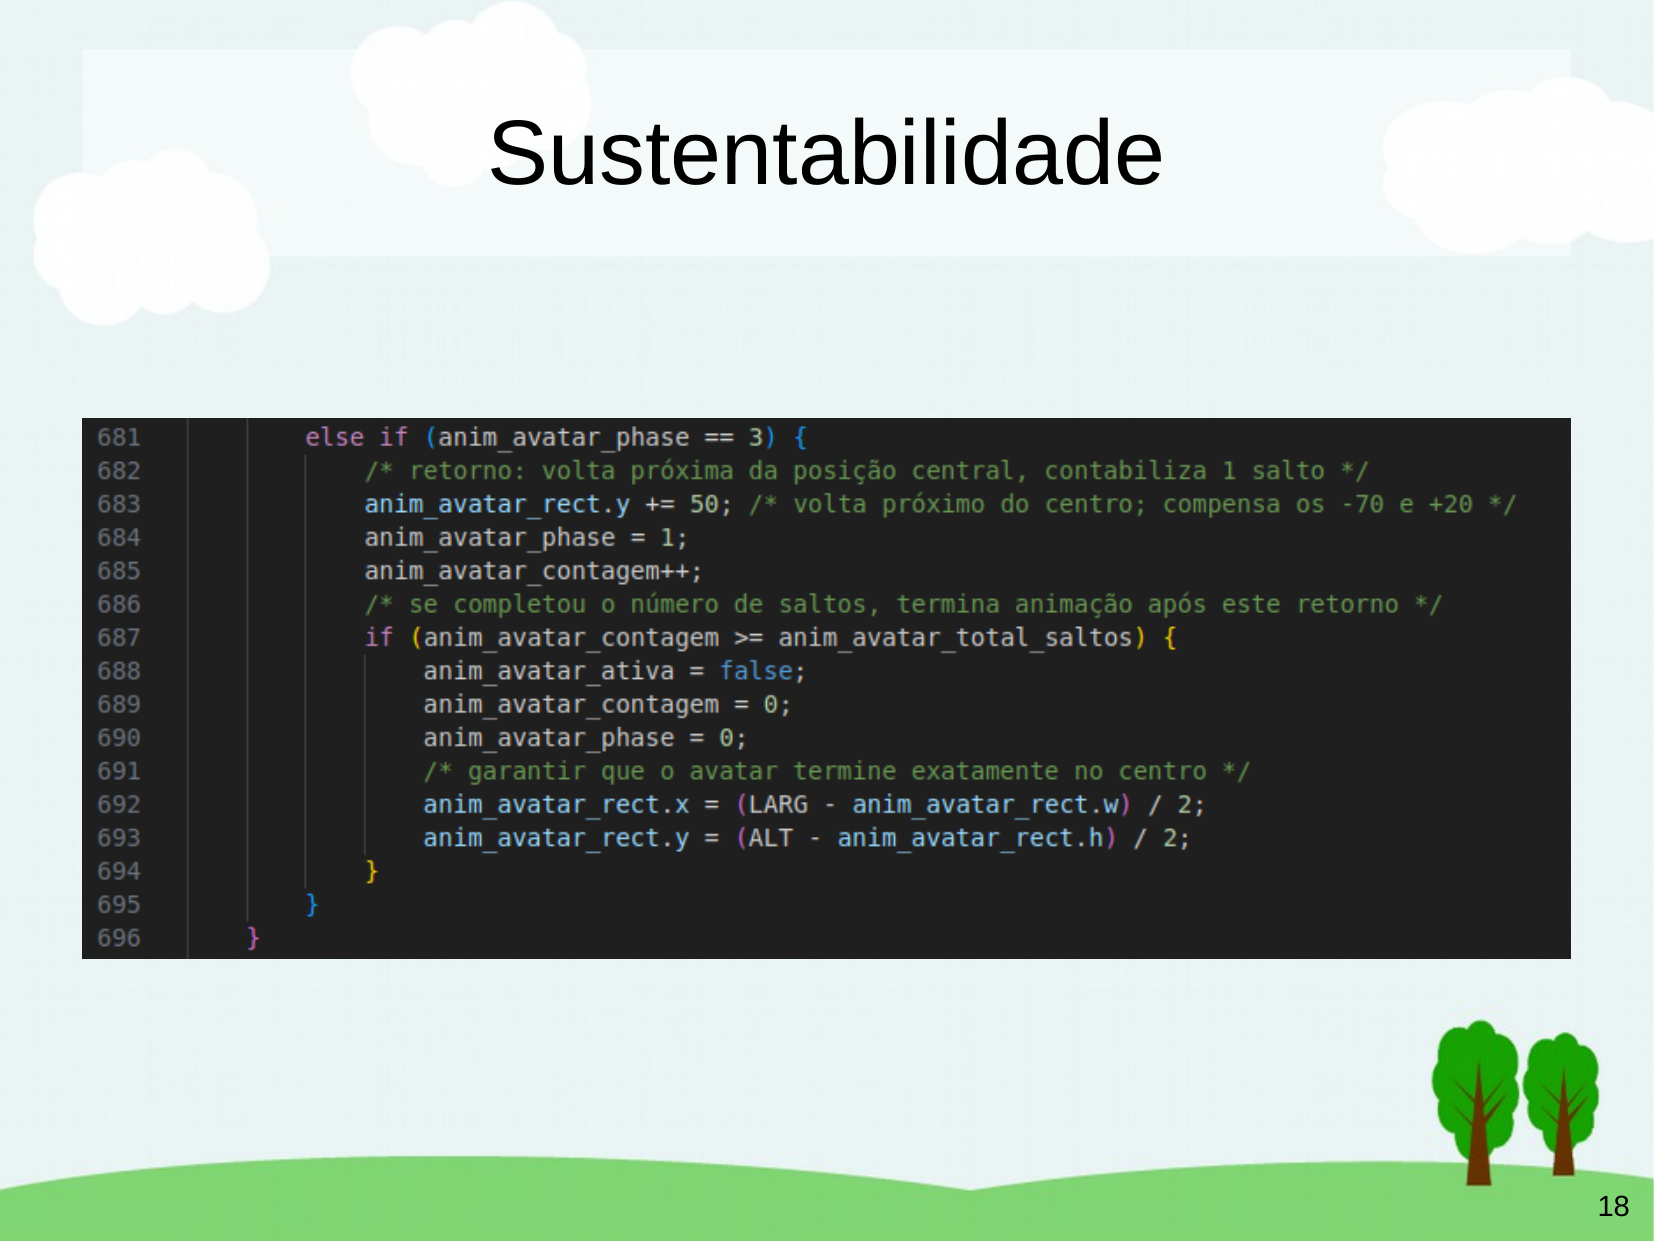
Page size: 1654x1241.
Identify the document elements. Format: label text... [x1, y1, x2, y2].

title Sustentabilidade [82, 49, 1571, 257]
picture [0, 0, 1654, 1241]
